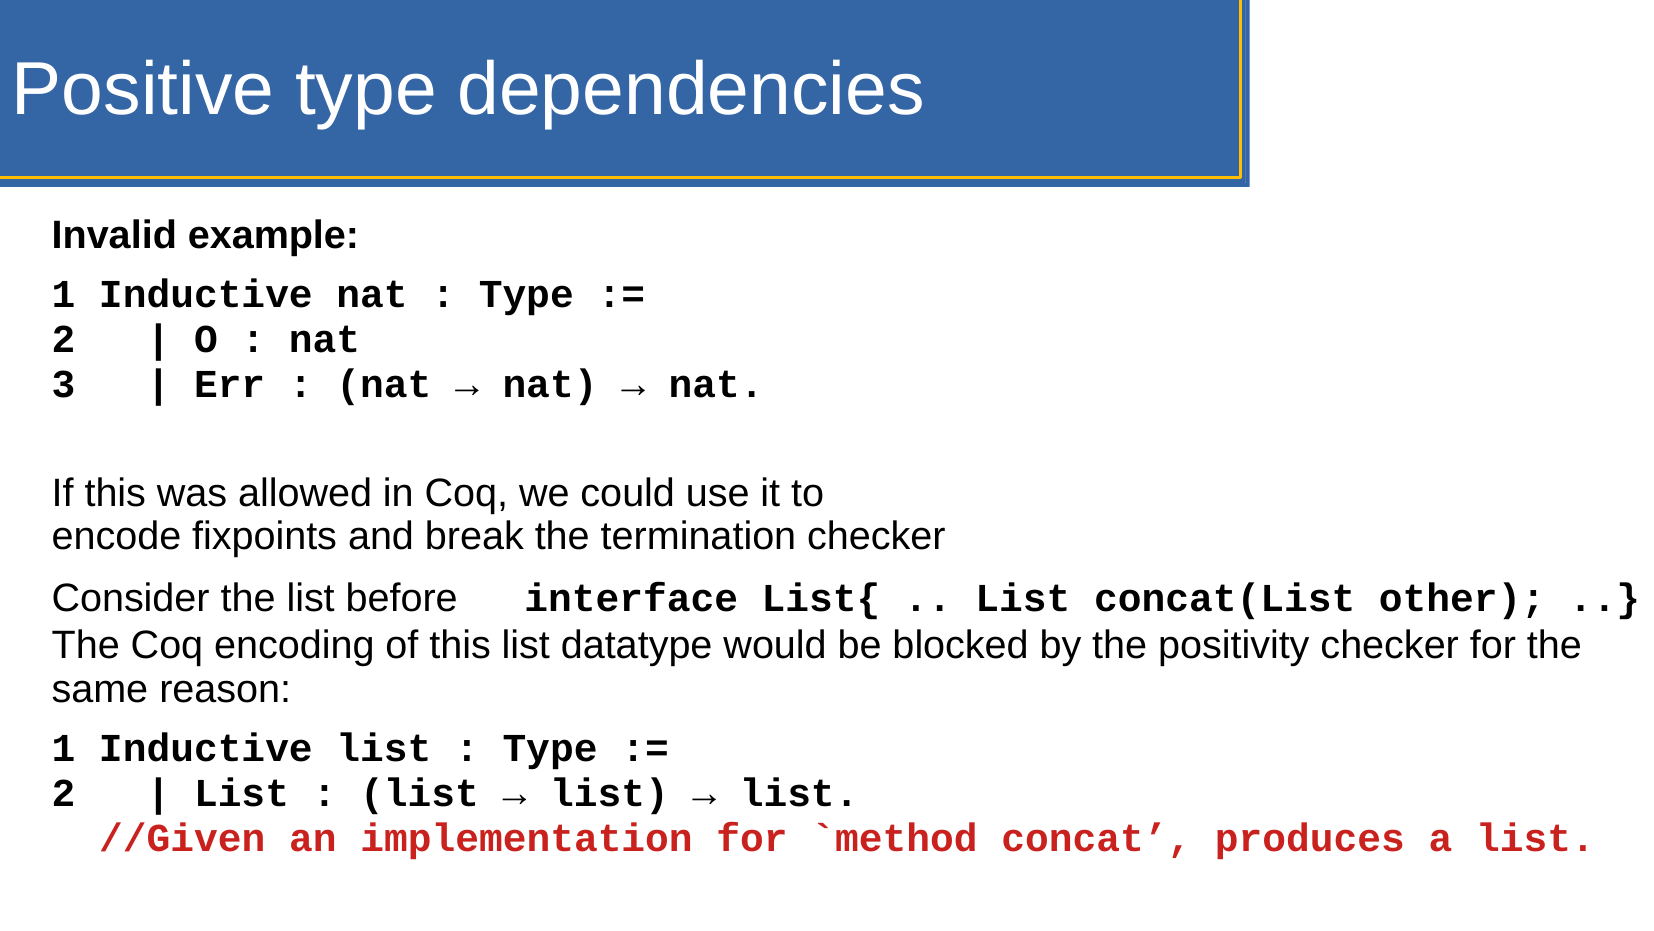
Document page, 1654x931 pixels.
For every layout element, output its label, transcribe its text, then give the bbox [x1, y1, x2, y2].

title Positive type dependencies [11, 4, 1238, 173]
list Invalid example: 1 Inductive nat : Type := 2 | O : nat 3 | Err : (nat → nat) → nat. If this was allowed in Coq, we could use it to encode fixpoints and break the termination checker Consider the list before interface List{ .. List concat(List other); ..} The Coq encoding of this list datatype would be blocked by the positivity checker for the same reason: 1 Inductive list : Type := 2 | List : (list → list) → list. //Given an implementation for `method concat’, produces a list. [0, 213, 1651, 919]
